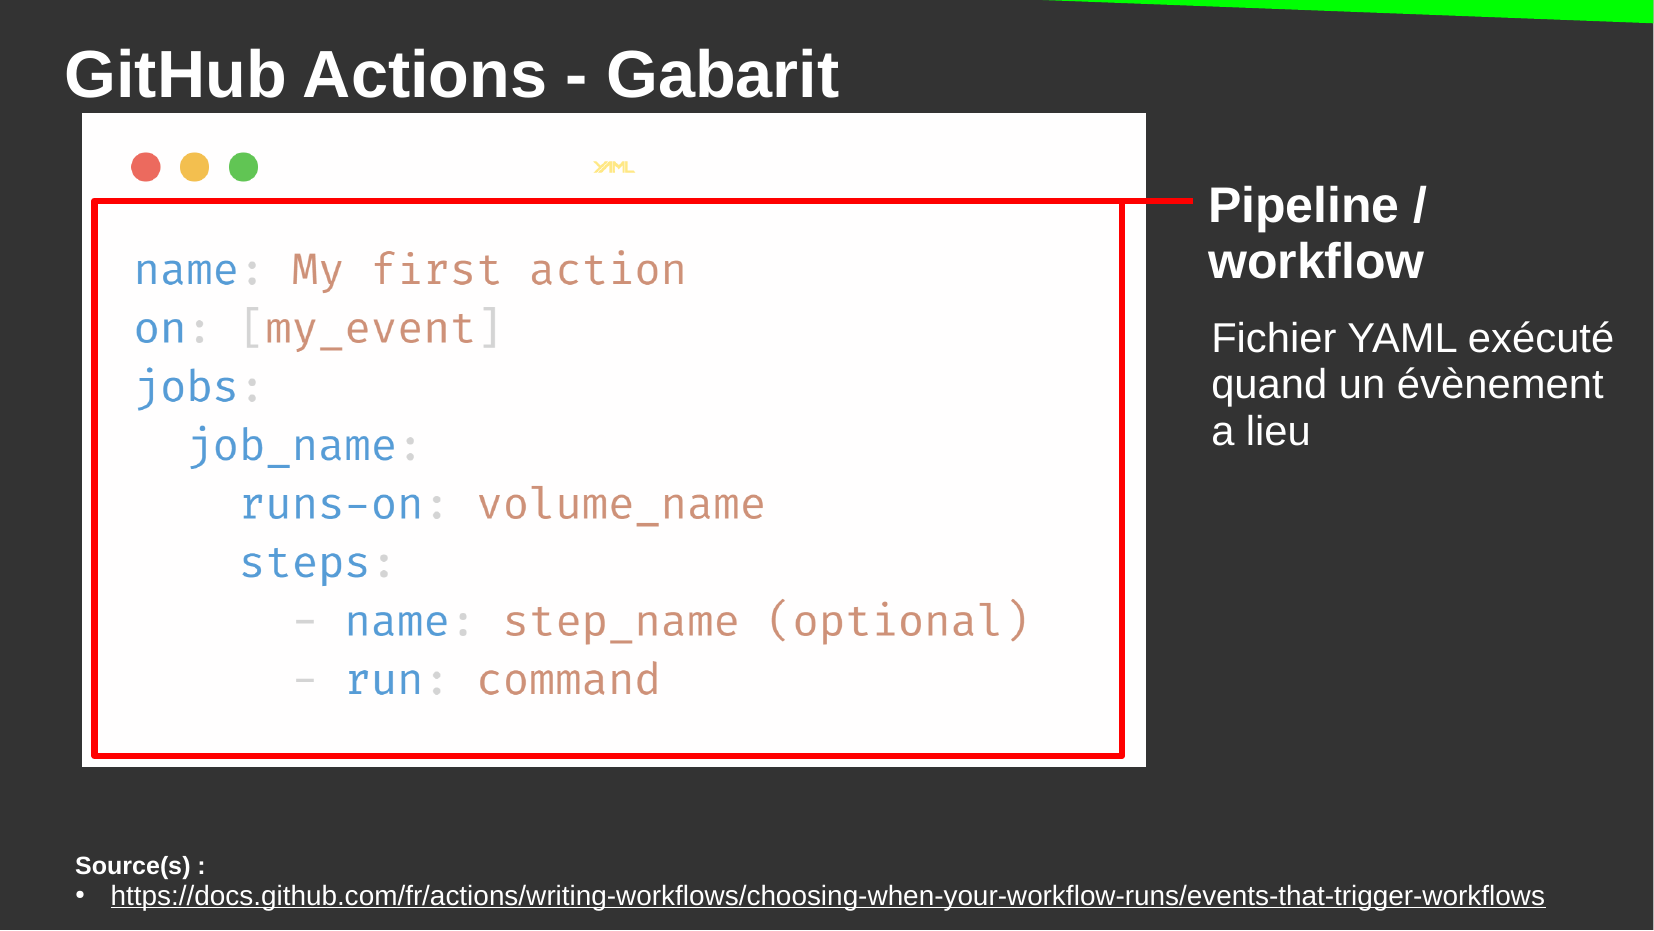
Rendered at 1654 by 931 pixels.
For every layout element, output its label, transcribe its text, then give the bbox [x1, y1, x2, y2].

text_box [1042, 0, 1654, 24]
text_box Pipeline / workflow [1193, 170, 1630, 297]
title GitHub Actions - Gabarit [64, 37, 1105, 119]
text_box Fichier YAML exécuté quand un évènement a lieu [1196, 307, 1630, 473]
picture [82, 113, 1146, 767]
text_box Source(s) : https://docs.github.com/fr/actions/writing-workflows/choosing-when-your-workflow-runs/events-that-trigger-workflows [60, 844, 1607, 919]
picture [98, 204, 1119, 753]
